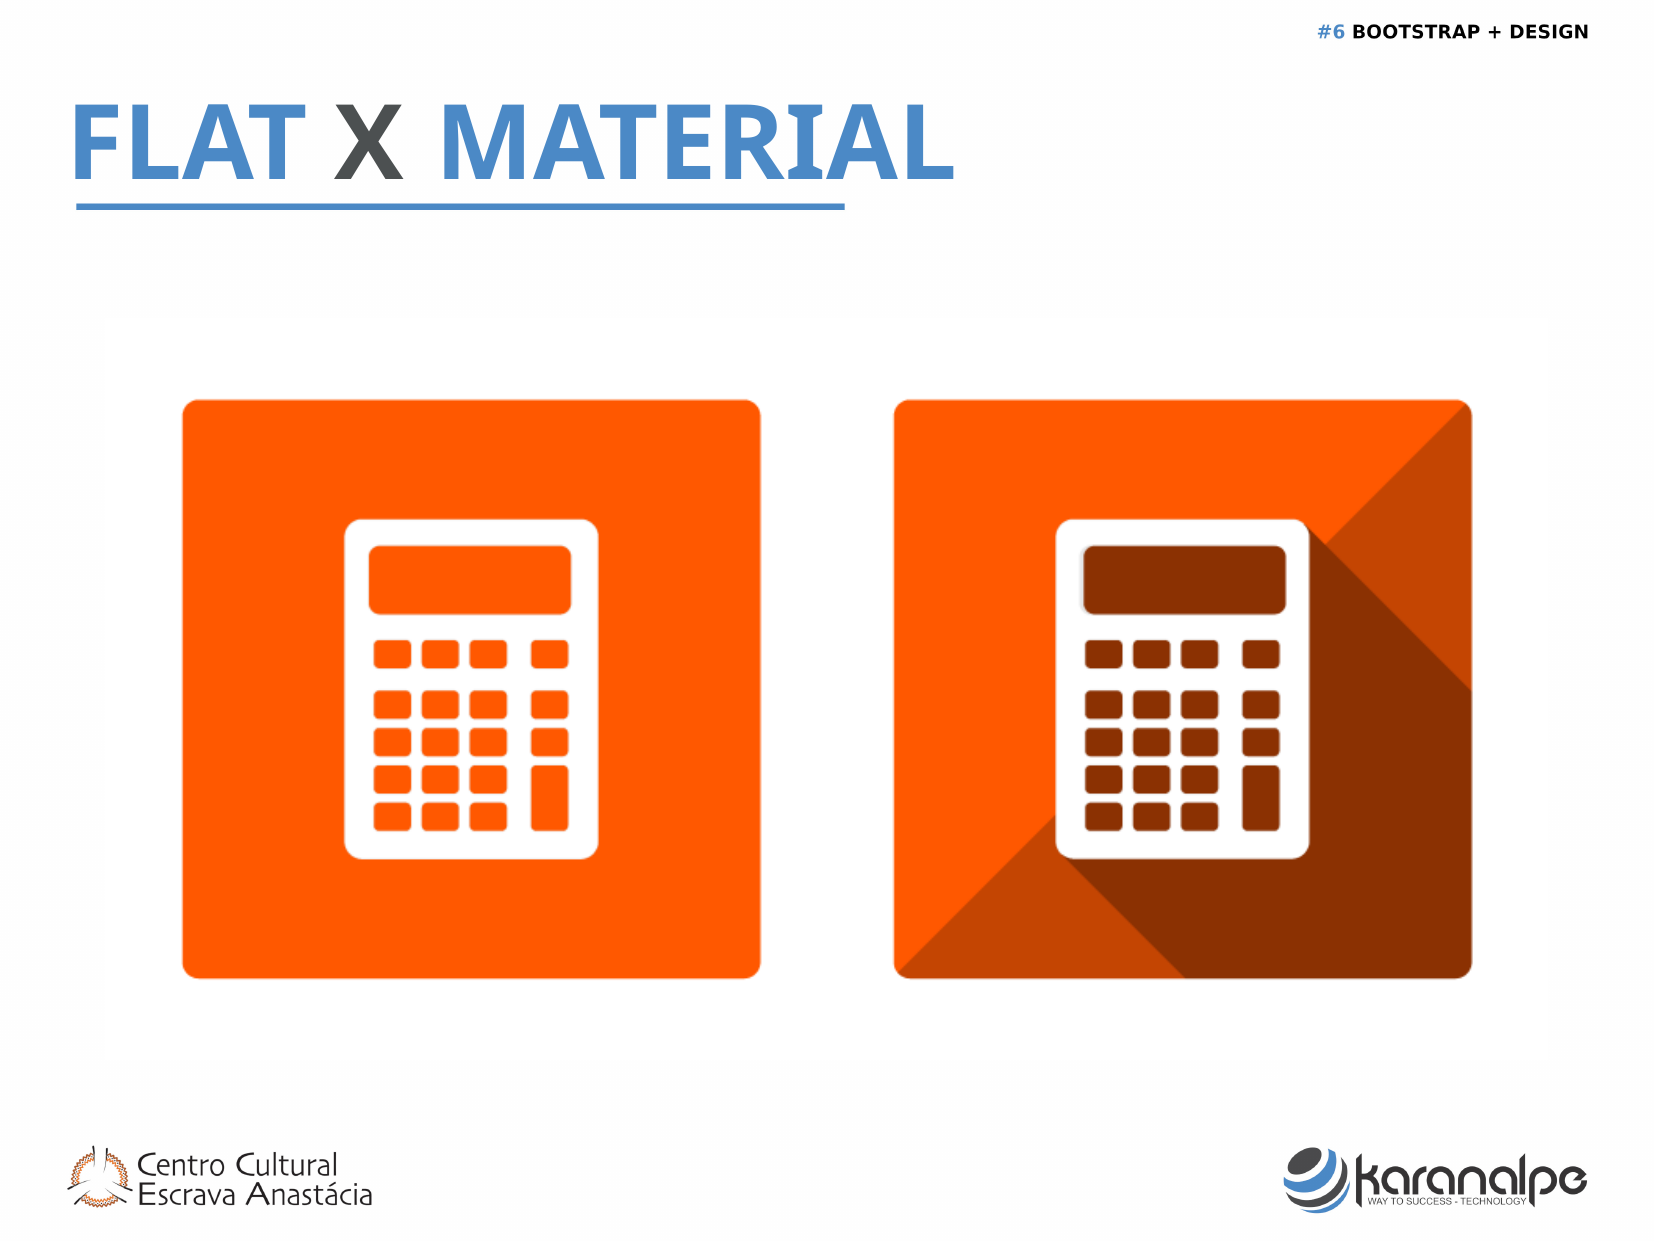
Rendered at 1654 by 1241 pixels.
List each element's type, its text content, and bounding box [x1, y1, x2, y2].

title FLAT X MATERIAL [66, 35, 1555, 243]
picture [0, 0, 1654, 1241]
